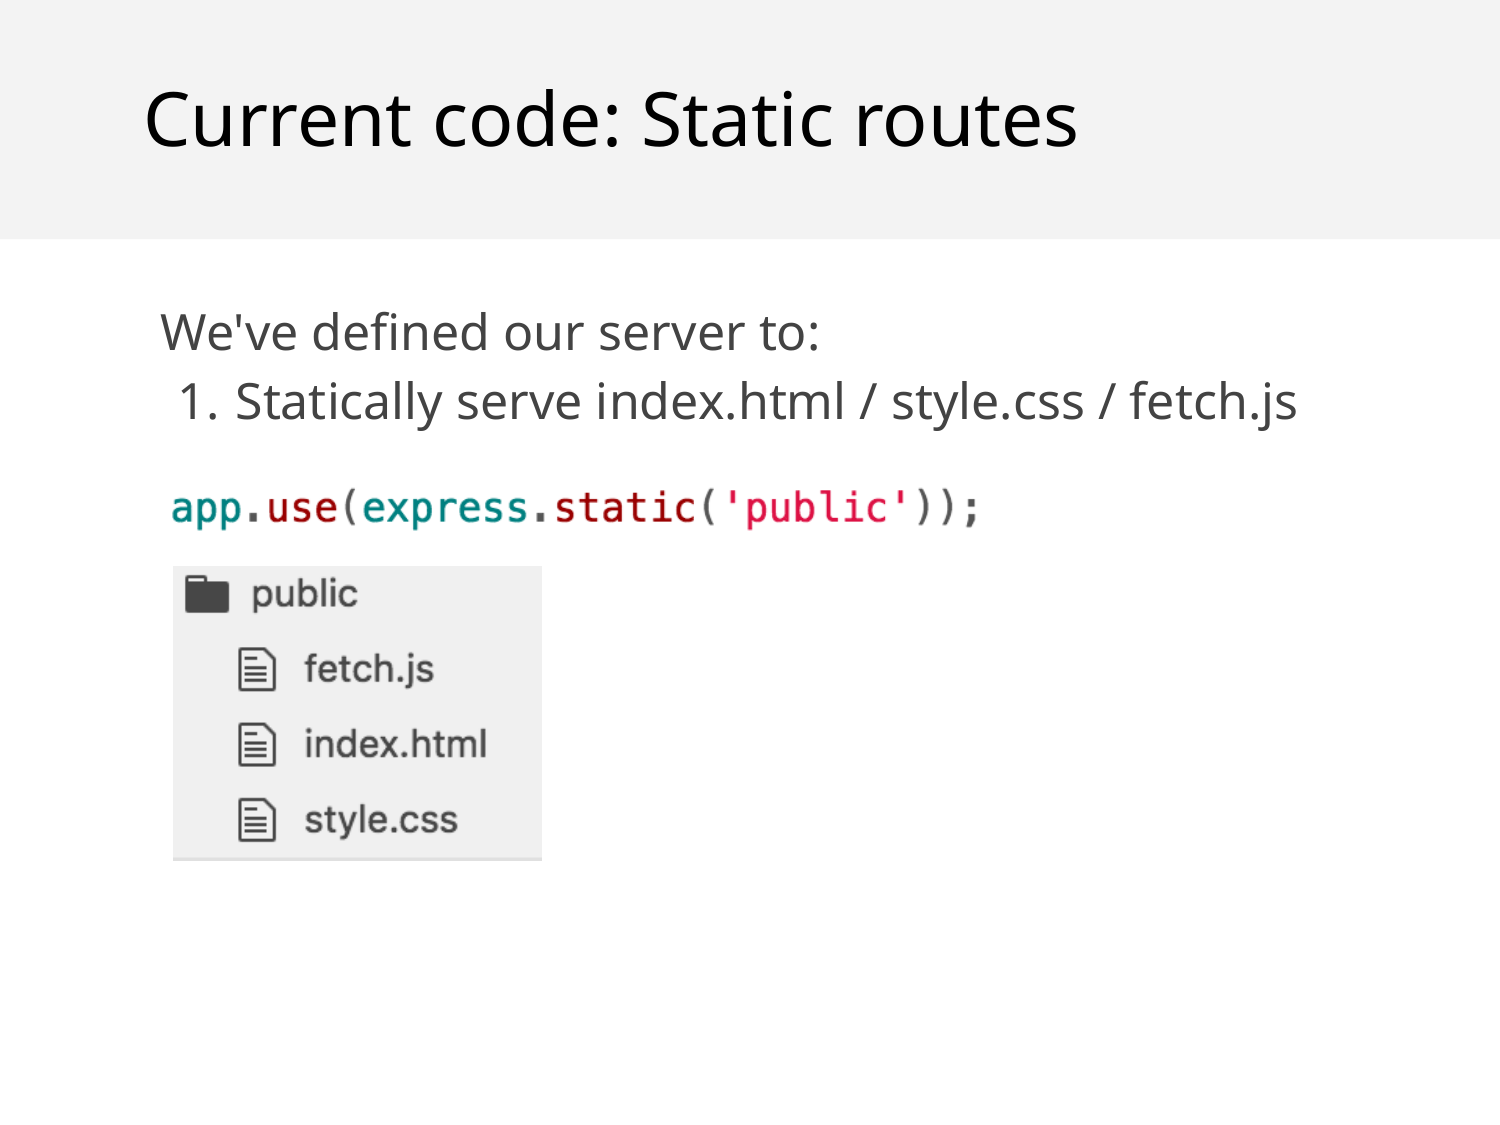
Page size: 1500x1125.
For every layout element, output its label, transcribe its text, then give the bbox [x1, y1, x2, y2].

picture [155, 464, 997, 861]
title Current code: Static routes [128, 56, 1372, 183]
list We've defined our server to: Statically serve index.html / style.css / fetch.js [145, 276, 1372, 443]
